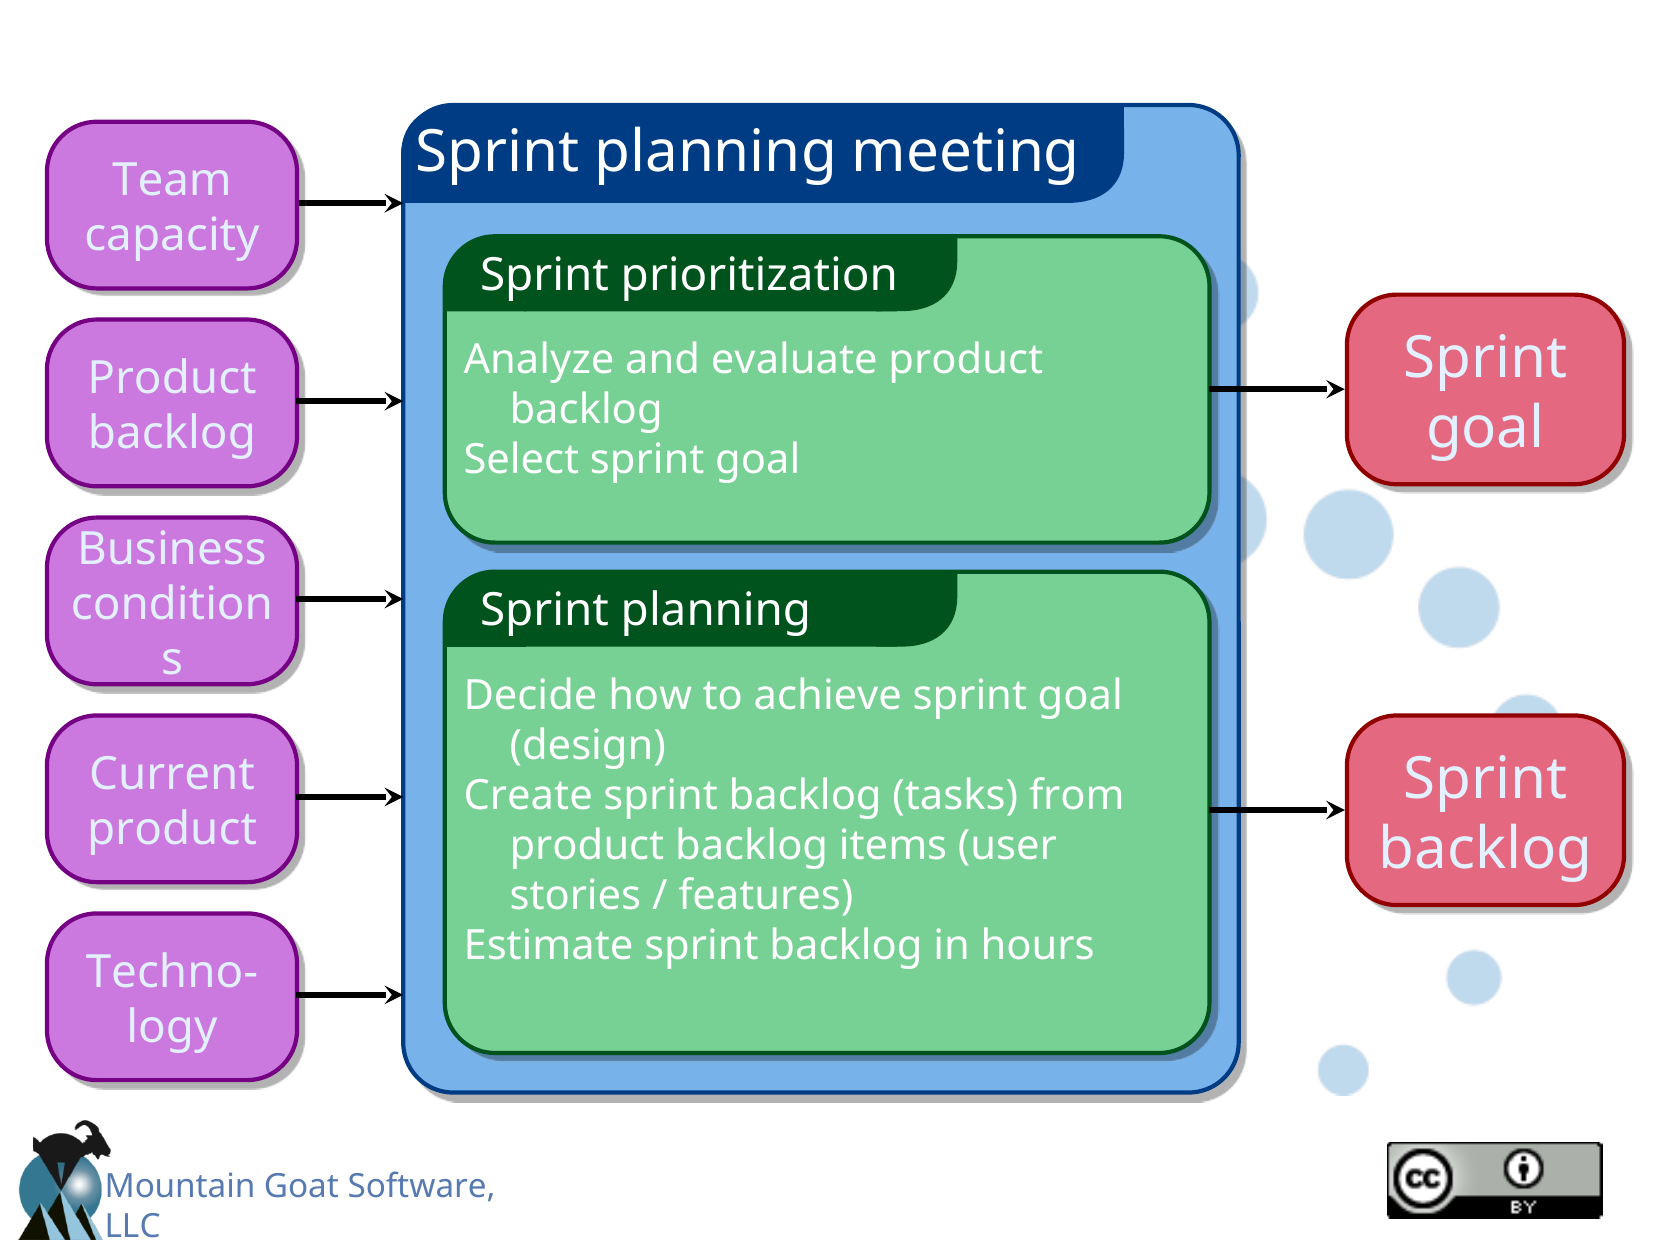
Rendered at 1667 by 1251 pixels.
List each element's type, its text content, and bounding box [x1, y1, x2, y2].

text_box [401, 105, 1239, 1093]
picture [835, 156, 1563, 1096]
text_box Sprint prioritization [471, 236, 945, 312]
text_box Team capacity [46, 121, 298, 289]
text_box Business conditions [46, 517, 298, 685]
text_box Sprint planning [471, 571, 891, 647]
text_box Product backlog [46, 319, 298, 487]
text_box Decide how to achieve sprint goal (design) Create sprint backlog (tasks) from product backlog items (user stories / features) Estimate sprint backlog in hours [455, 659, 1208, 1026]
text_box Sprint goal [1346, 294, 1625, 485]
picture [18, 1120, 111, 1240]
text_box Current product [46, 715, 298, 883]
text_box Sprint backlog [1346, 715, 1625, 906]
text_box Sprint planning meeting [407, 105, 1137, 197]
text_box Analyze and evaluate product backlog Select sprint goal [455, 323, 1164, 516]
picture [1387, 1142, 1603, 1219]
text_box Techno-logy [46, 913, 298, 1081]
